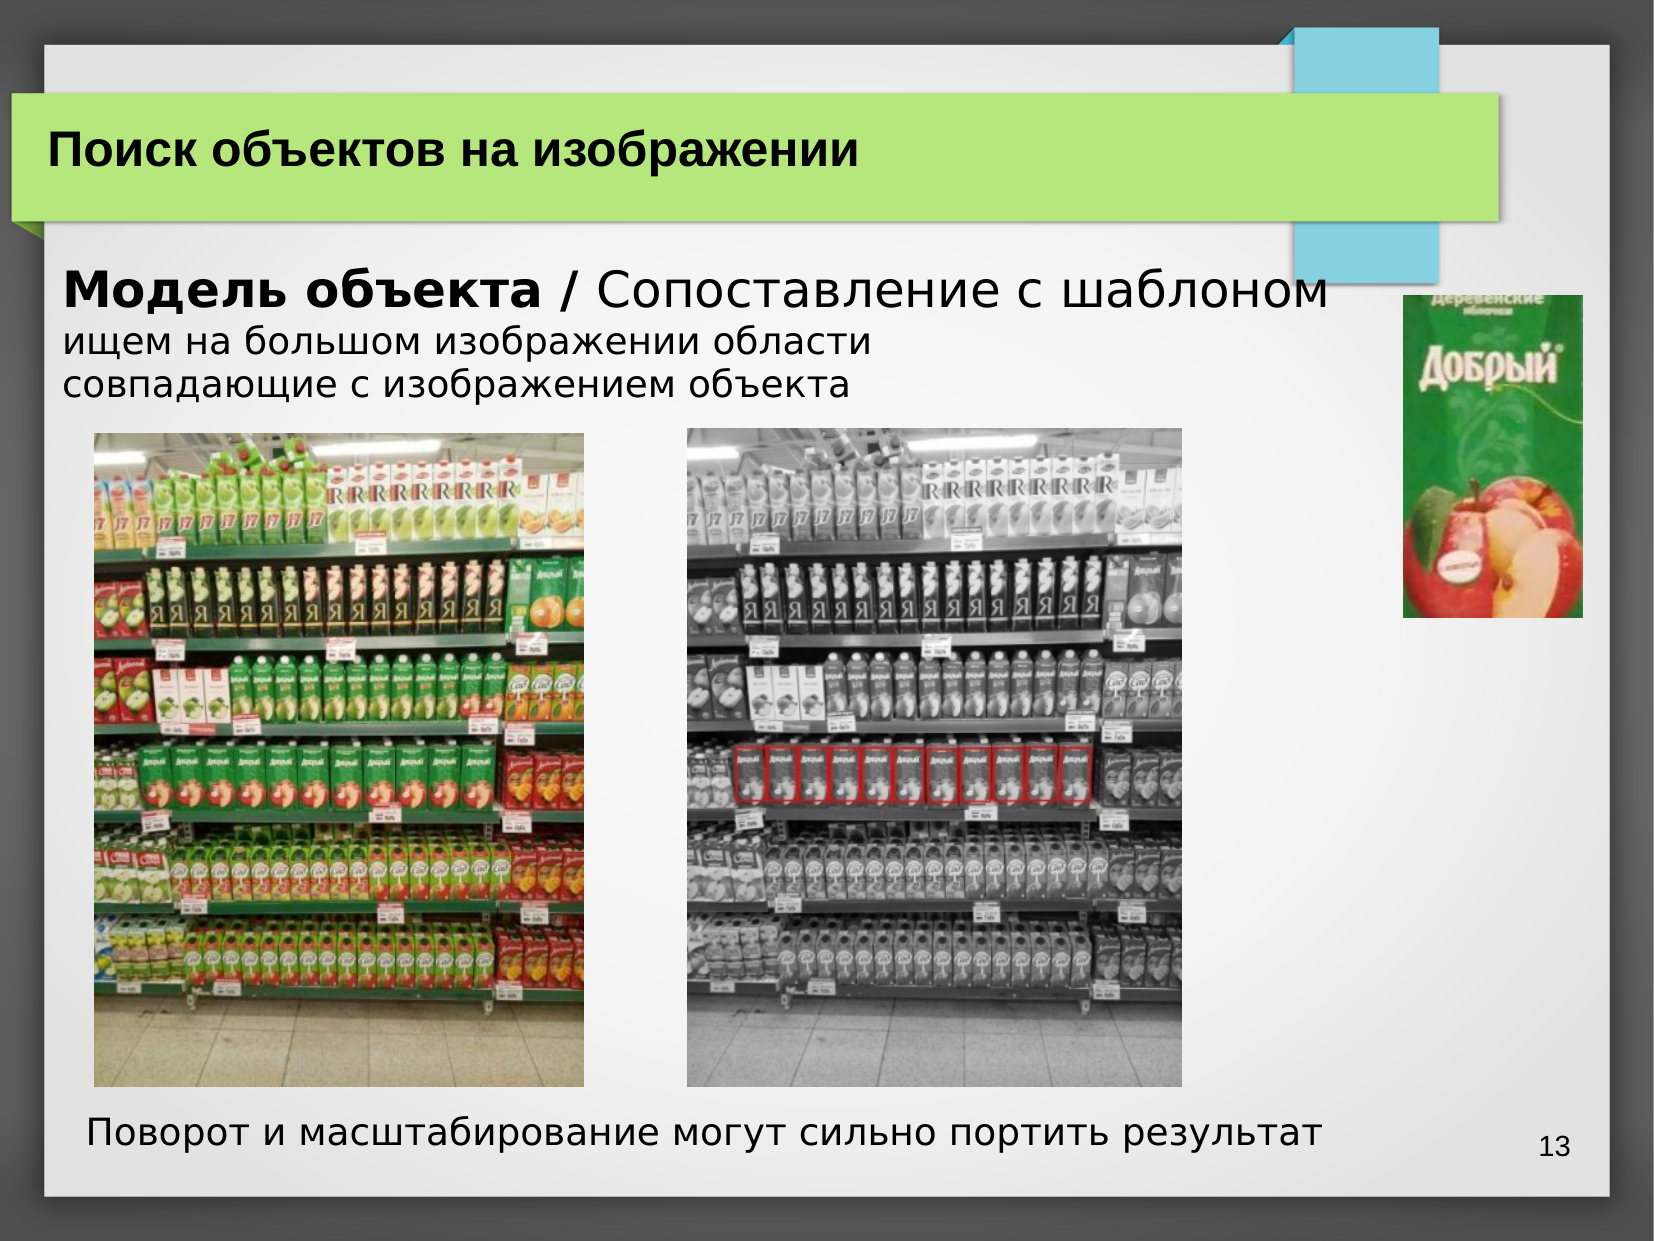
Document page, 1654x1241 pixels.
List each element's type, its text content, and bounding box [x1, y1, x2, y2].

picture [0, 0, 1654, 1241]
title Поиск объектов на изображении [47, 120, 1004, 177]
text_box Поворот и масштабирование могут сильно портить результат [70, 1102, 1607, 1182]
text_box Модель объекта / Сопоставление с шаблоном ищем на большом изображении области совпадающие с изображением объекта [47, 254, 1417, 420]
